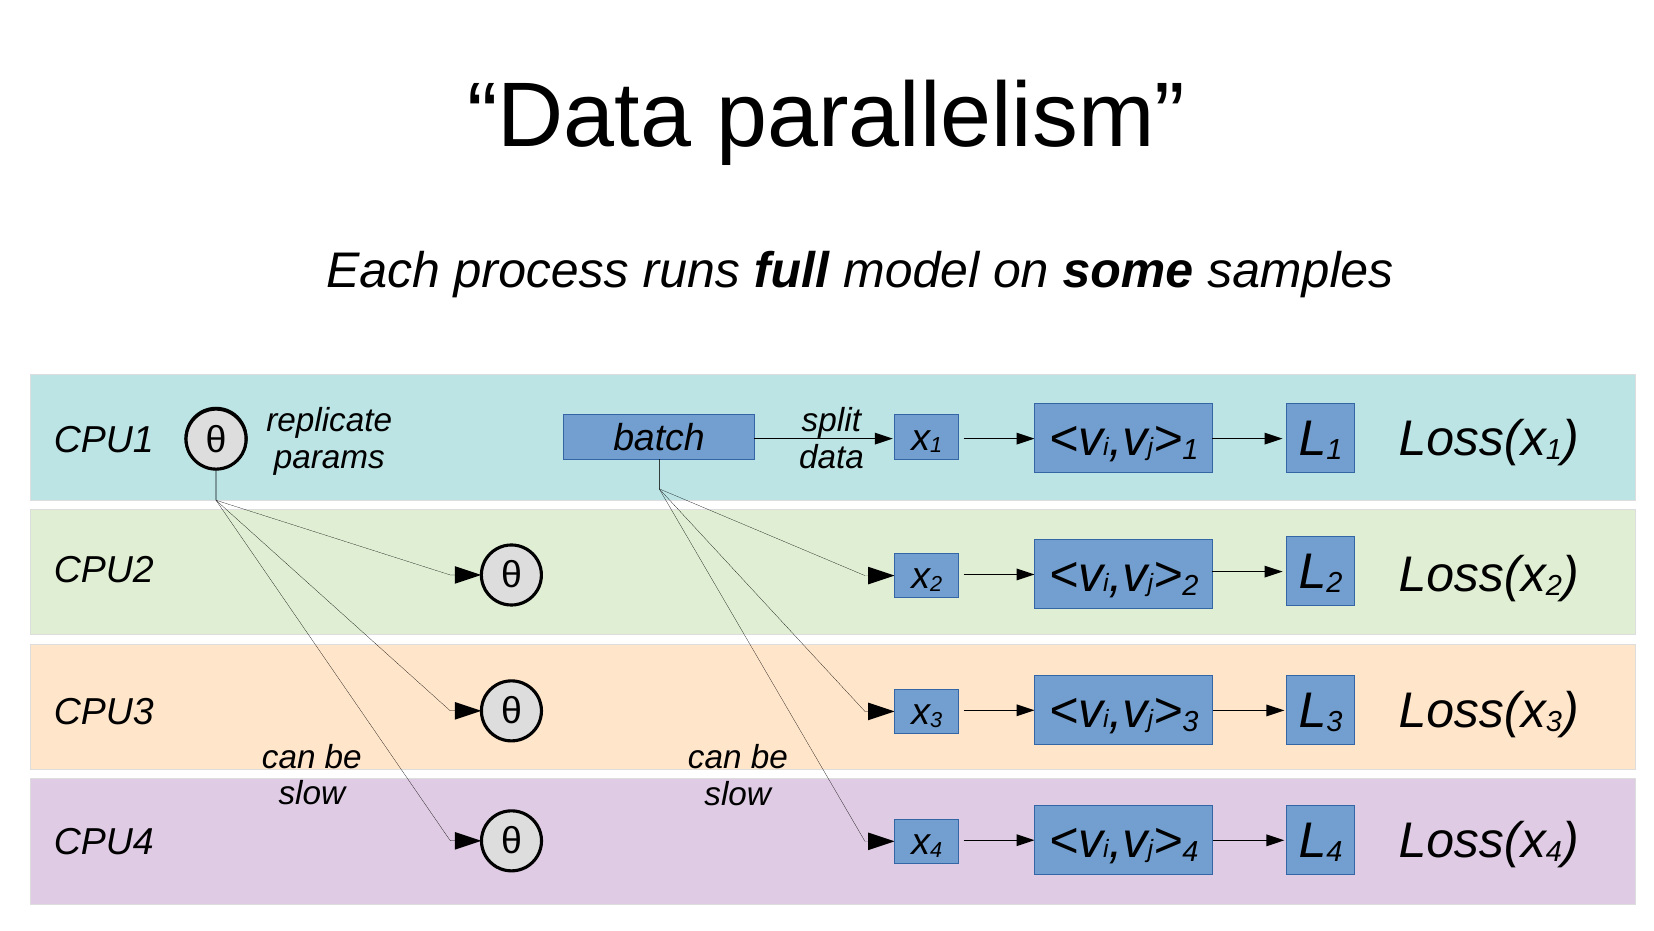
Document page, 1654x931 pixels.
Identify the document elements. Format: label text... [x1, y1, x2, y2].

text_box CPU2 [39, 541, 190, 599]
text_box [30, 778, 1636, 905]
text_box x3 [894, 689, 959, 734]
text_box [663, 491, 685, 501]
text_box <vi,vj>1 [1034, 403, 1213, 473]
text_box replicate params [237, 394, 422, 483]
text_box <vi,vj>2 [1034, 539, 1213, 609]
text_box batch [563, 414, 739, 460]
text_box θ [481, 544, 542, 606]
text_box L3 [1286, 675, 1355, 745]
text_box [30, 374, 1636, 501]
text_box L1 [1286, 403, 1355, 473]
text_box L4 [1286, 805, 1355, 875]
text_box [229, 509, 743, 635]
text_box Loss(x4) [1383, 804, 1600, 876]
text_box <vi,vj>3 [1034, 675, 1213, 745]
text_box can be slow [645, 731, 830, 821]
text_box [224, 509, 366, 635]
text_box θ [481, 810, 542, 871]
text_box θ [186, 409, 237, 470]
text_box [751, 644, 1636, 770]
text_box <vi,vj>4 [1034, 805, 1213, 875]
text_box [679, 509, 1636, 635]
text_box Loss(x1) [1383, 403, 1600, 474]
text_box [318, 644, 799, 770]
text_box CPU1 [39, 411, 190, 469]
text_box Loss(x3) [1383, 674, 1600, 746]
text_box Loss(x2) [1383, 539, 1600, 610]
text_box θ [481, 680, 542, 741]
text_box L2 [1286, 536, 1355, 606]
title “Data parallelism” [82, 37, 1571, 193]
text_box [30, 509, 309, 635]
text_box split data [739, 394, 924, 483]
text_box x4 [894, 819, 959, 864]
text_box [30, 644, 374, 770]
text_box CPU4 [39, 813, 190, 871]
text_box Each process runs full model on some samples [311, 234, 1510, 362]
text_box x2 [894, 553, 959, 598]
text_box can be slow [219, 730, 404, 820]
text_box CPU3 [39, 683, 190, 741]
text_box x1 [894, 414, 959, 460]
text_box [672, 509, 793, 635]
